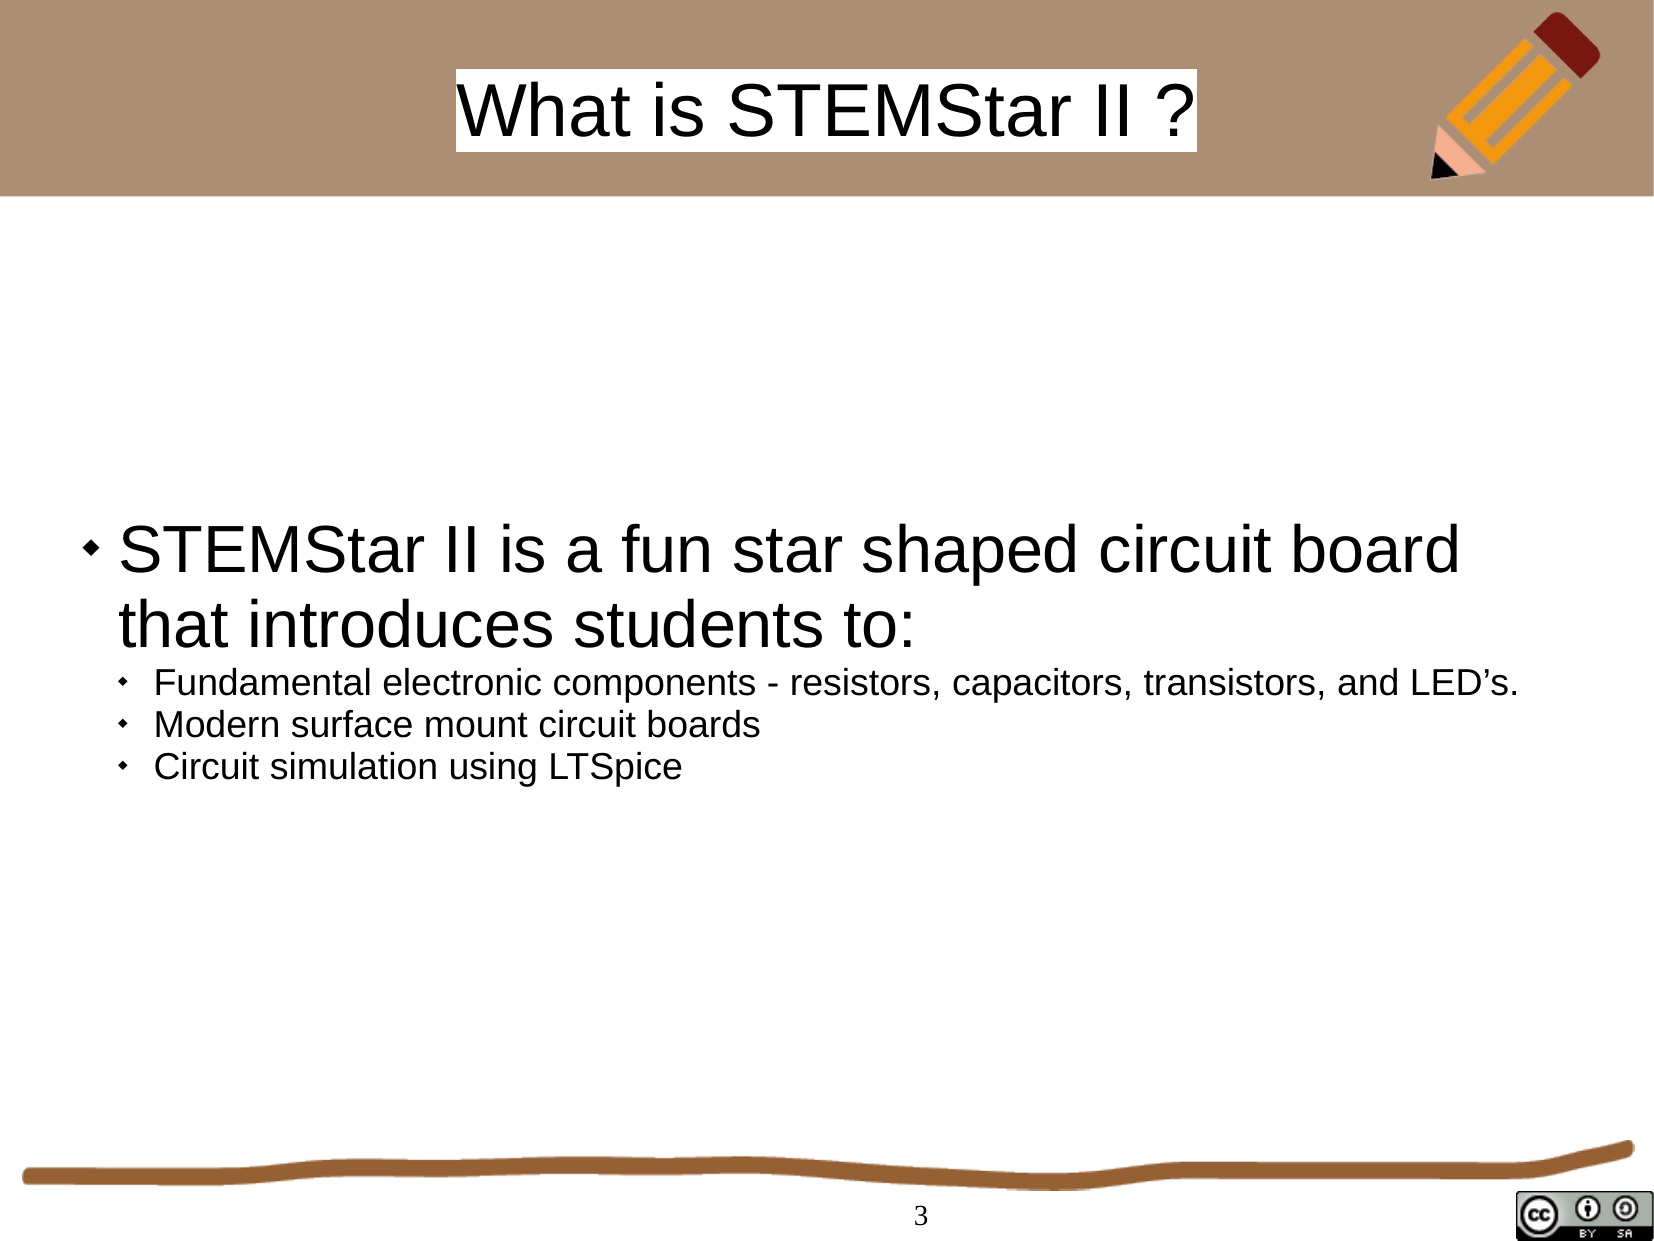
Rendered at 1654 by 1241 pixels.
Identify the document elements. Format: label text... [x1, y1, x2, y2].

picture [1430, 12, 1601, 181]
subtitle STEMStar II is a fun star shaped circuit board that introduces students to: Fundamental electronic components - resistors, capacitors, transistors, and LED’s. Modern surface mount circuit boards Circuit simulation using LTSpice [82, 290, 1571, 1010]
picture [22, 1140, 1654, 1241]
title What is STEMStar II ? [82, 49, 1571, 172]
